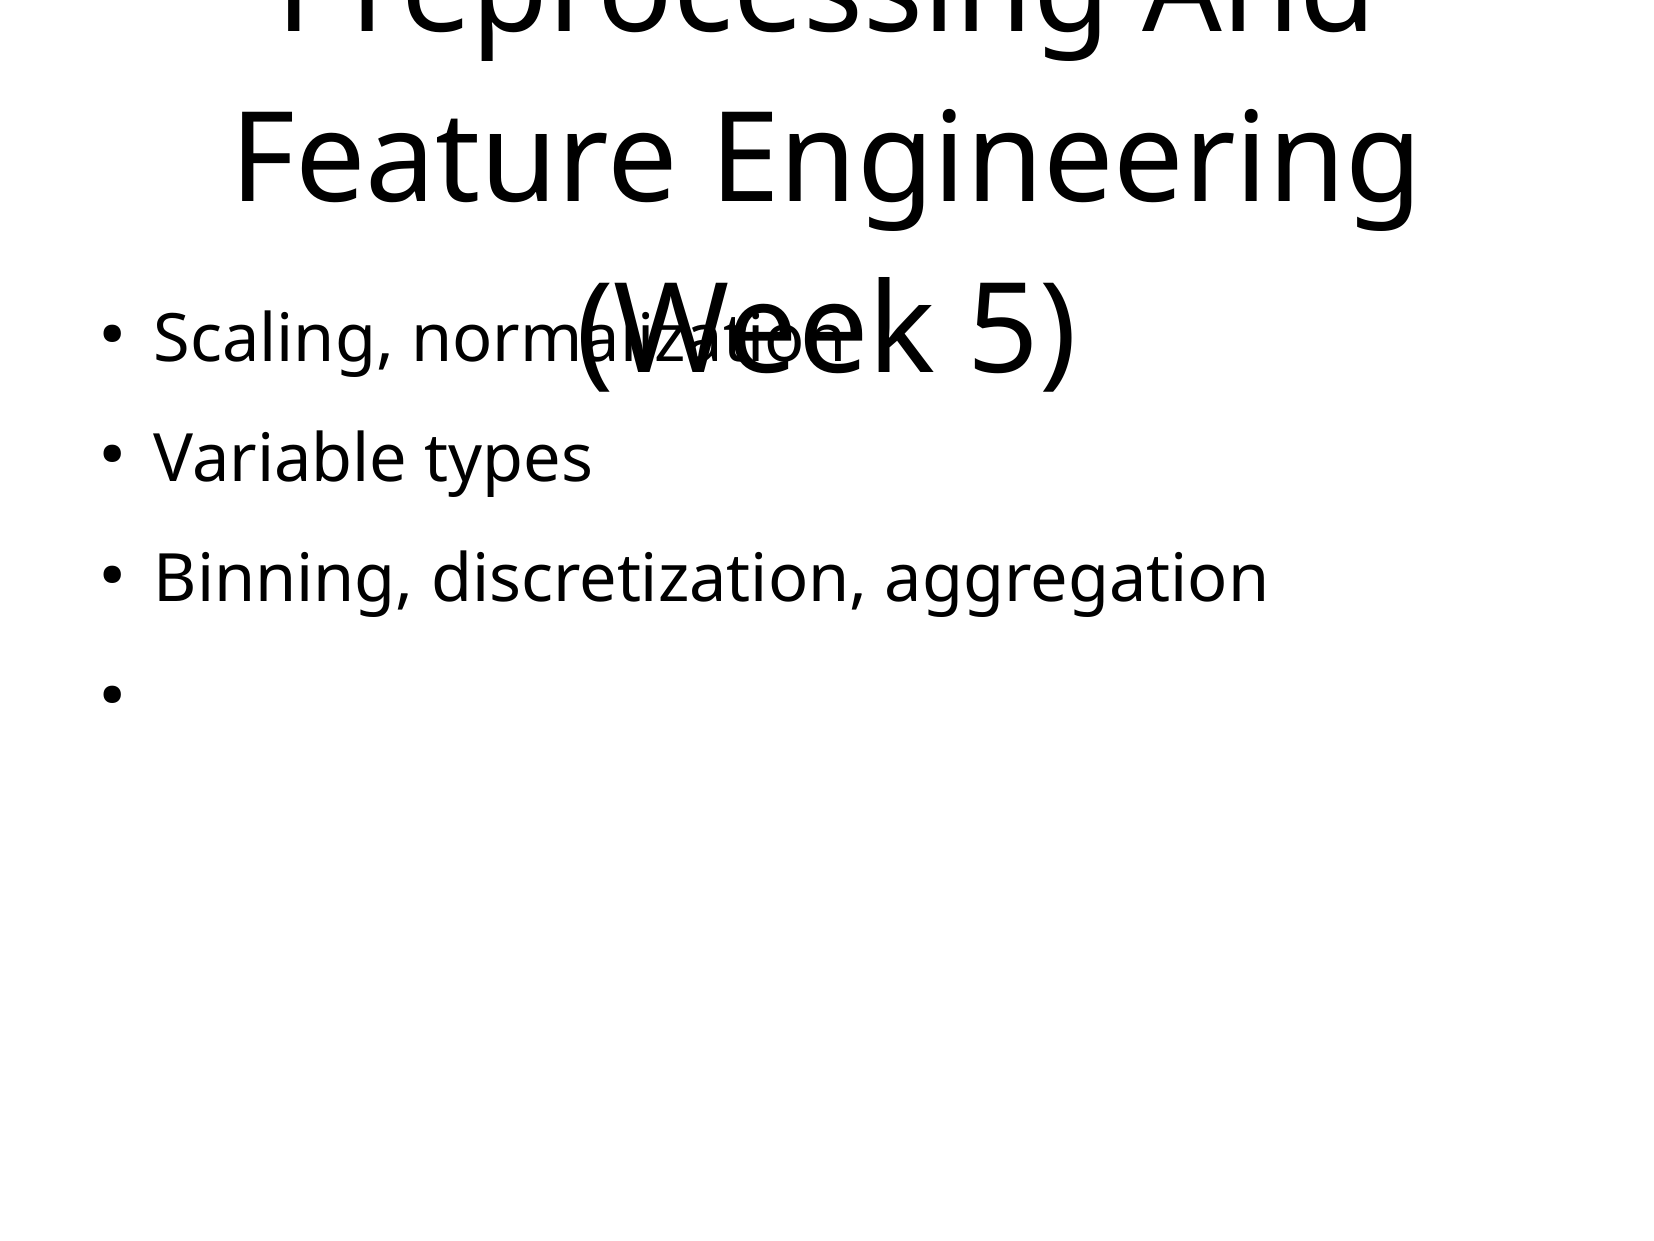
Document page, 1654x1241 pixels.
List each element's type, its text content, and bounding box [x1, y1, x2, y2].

title Preprocessing And Feature Engineering (Week 5) [82, 27, 1571, 279]
list Scaling, normalization Variable types Binning, discretization, aggregation [82, 290, 1571, 1010]
